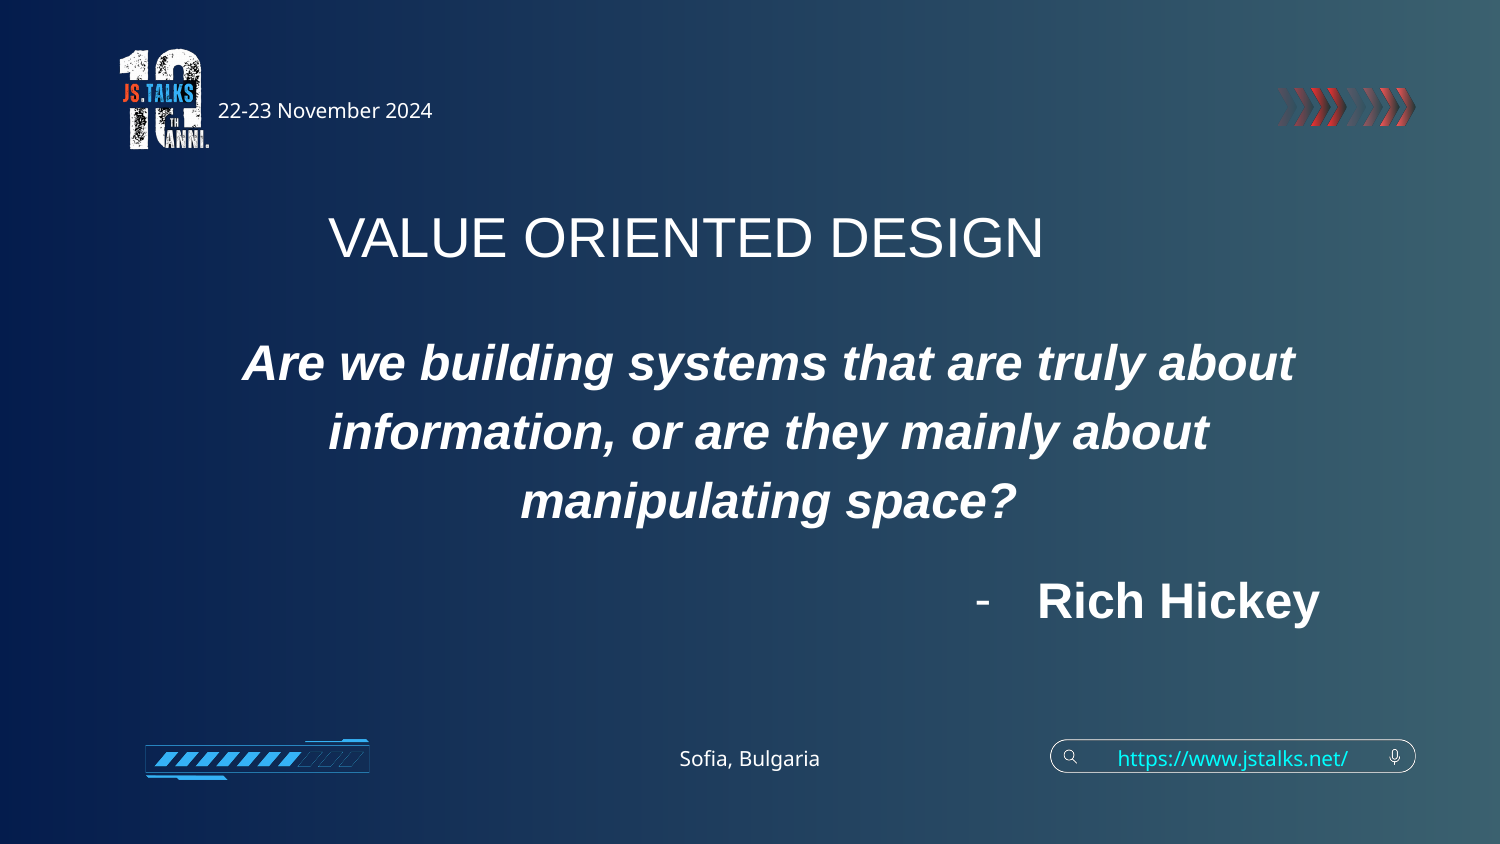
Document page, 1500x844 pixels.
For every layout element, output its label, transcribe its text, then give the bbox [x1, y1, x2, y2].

text_box 22-23 November 2024 [217, 95, 507, 123]
text_box Sofia, Bulgaria [654, 744, 846, 772]
text_box [65, 0, 258, 231]
text_box [1277, 88, 1416, 126]
text_box Are we building systems that are truly about information, or are they mainly about manipulating space? Rich Hickey [217, 321, 1321, 630]
text_box https://www.jstalks.net/ [1103, 744, 1362, 772]
text_box [145, 739, 370, 780]
text_box [1050, 739, 1416, 773]
text_box VALUE ORIENTED DESIGN [328, 183, 1233, 269]
